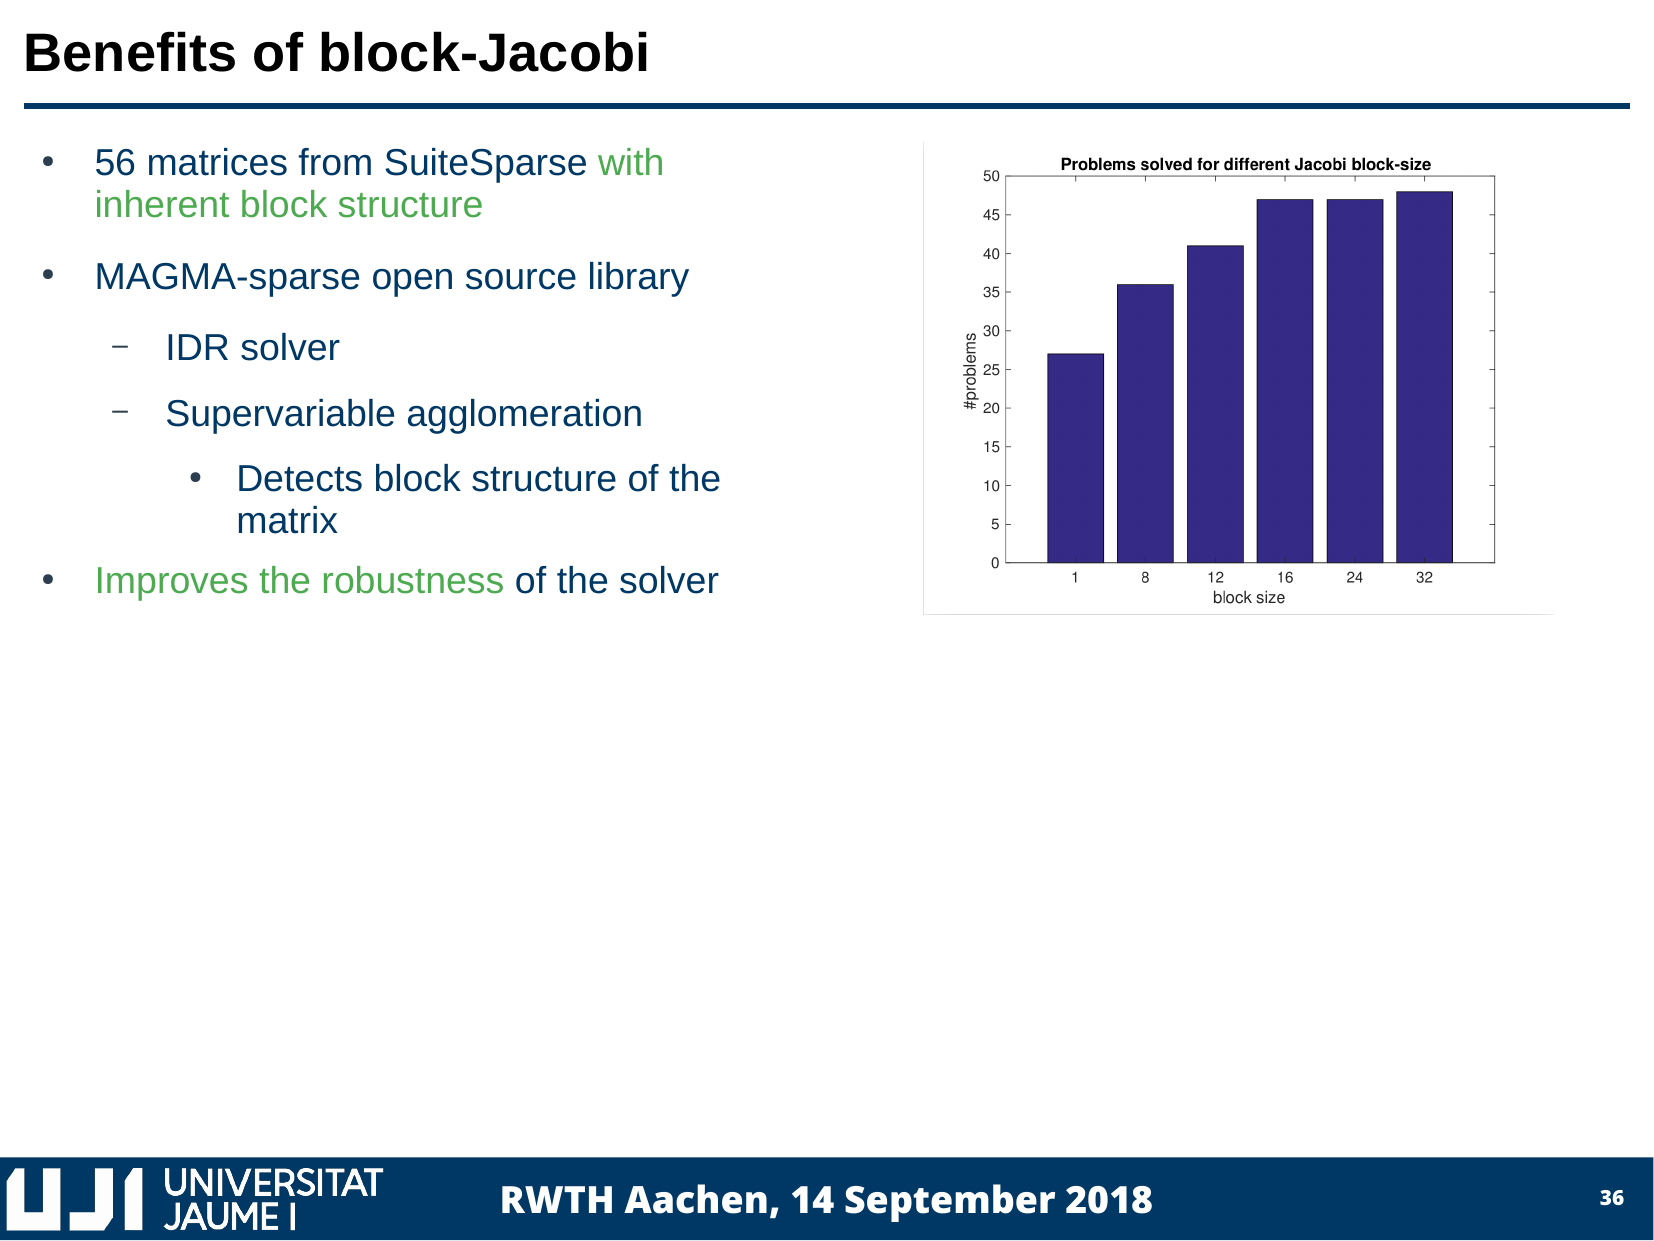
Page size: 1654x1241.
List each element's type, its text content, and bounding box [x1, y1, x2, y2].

picture [923, 141, 1554, 615]
title Benefits of block-Jacobi [23, 0, 1630, 107]
list 56 matrices from SuiteSparse with inherent block structure MAGMA-sparse open source library IDR solver Supervariable agglomeration Detects block structure of the matrix Improves the robustness of the solver [23, 141, 808, 1134]
picture [0, 1158, 390, 1241]
